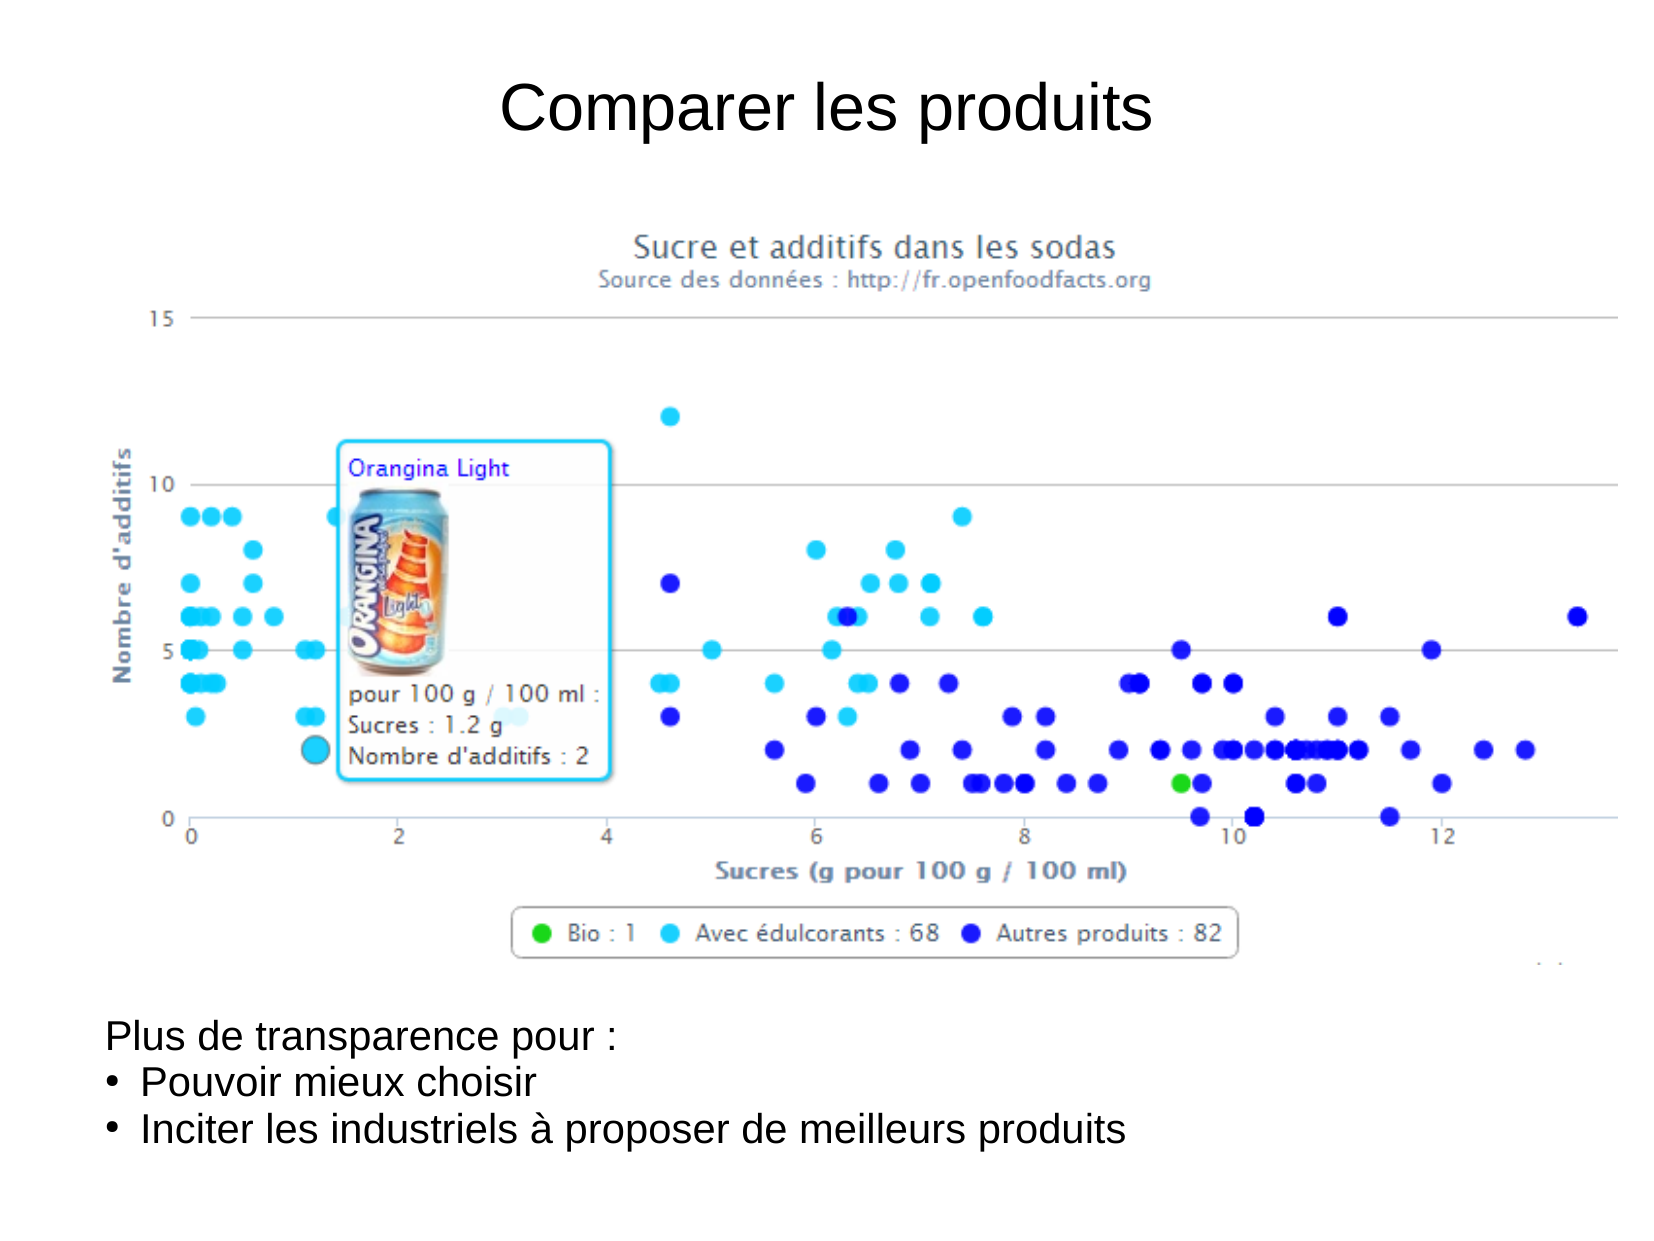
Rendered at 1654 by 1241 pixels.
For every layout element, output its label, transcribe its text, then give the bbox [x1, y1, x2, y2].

title Comparer les produits [82, 3, 1571, 211]
picture [90, 214, 1618, 965]
text_box Plus de transparence pour : Pouvoir mieux choisir Inciter les industriels à proposer de meilleurs produits [90, 1005, 1546, 1161]
